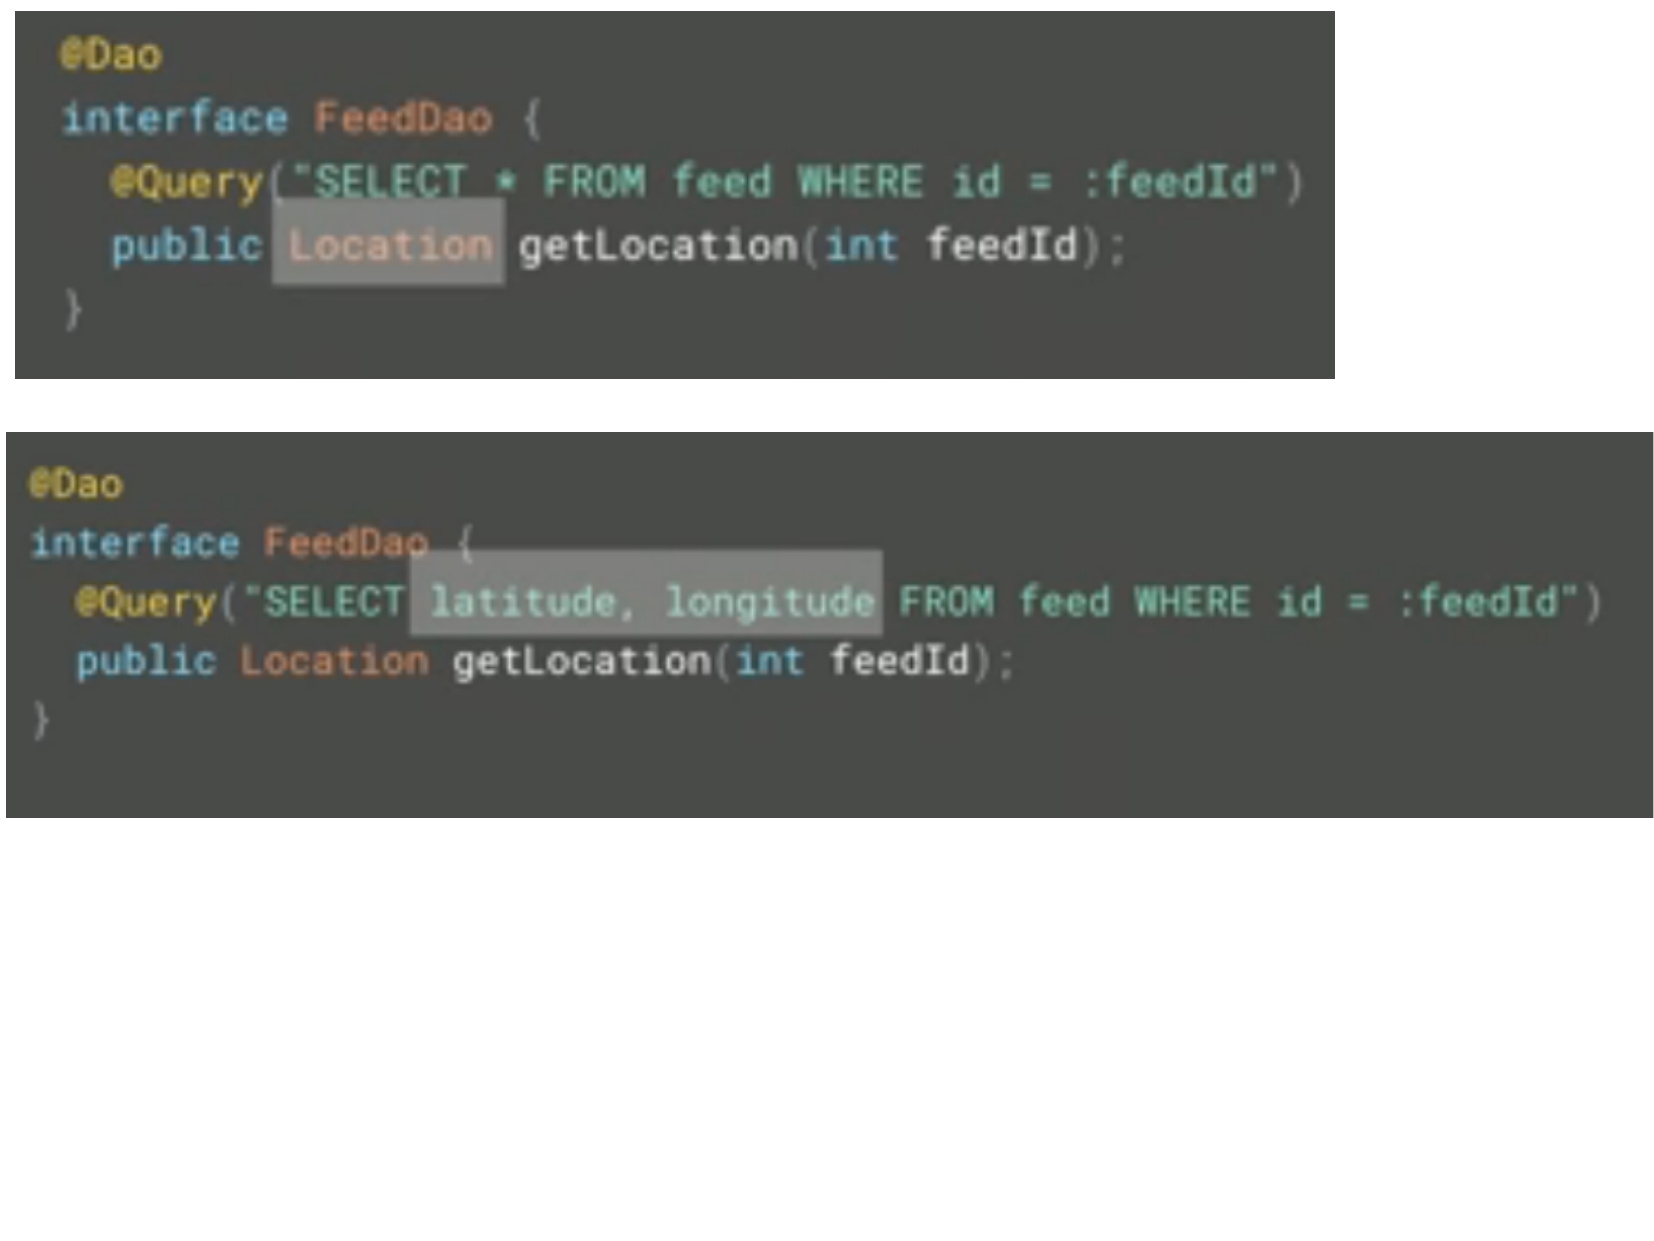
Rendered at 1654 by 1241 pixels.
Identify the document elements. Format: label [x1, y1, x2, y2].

picture [15, 11, 1335, 379]
picture [6, 432, 1654, 818]
